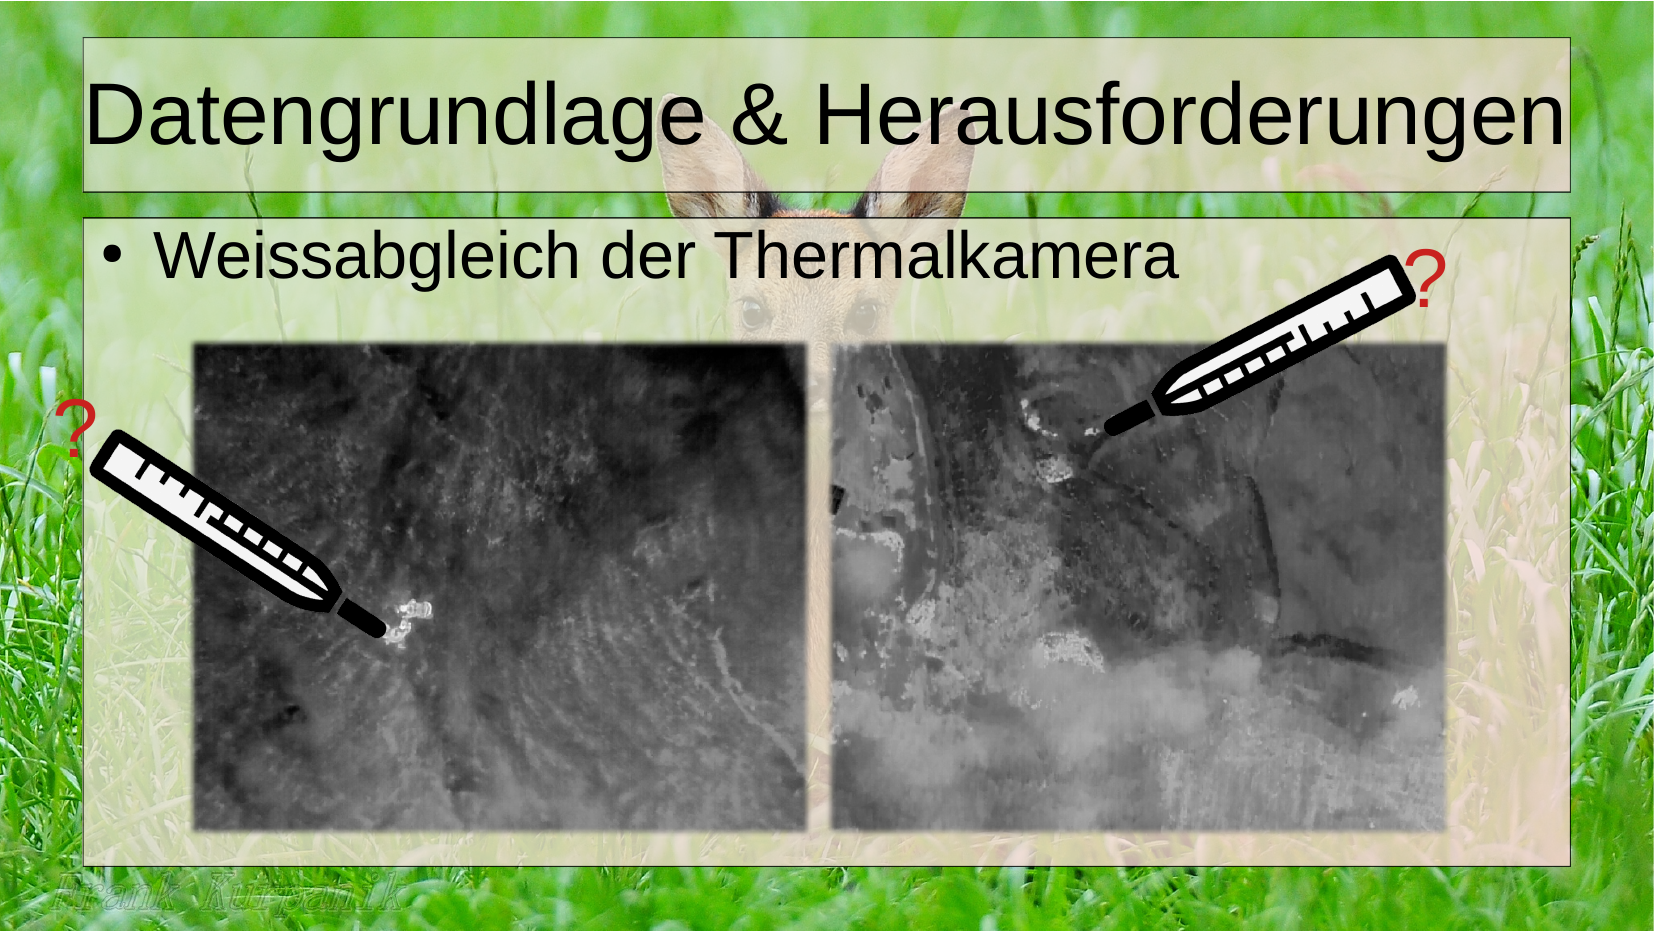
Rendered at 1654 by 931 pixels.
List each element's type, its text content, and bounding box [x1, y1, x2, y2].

text_box ? [37, 375, 151, 488]
title Datengrundlage & Herausforderungen [82, 37, 1571, 193]
list Weissabgleich der Thermalkamera [82, 217, 1571, 867]
text_box ? [1387, 225, 1501, 338]
picture [0, 1, 1654, 931]
